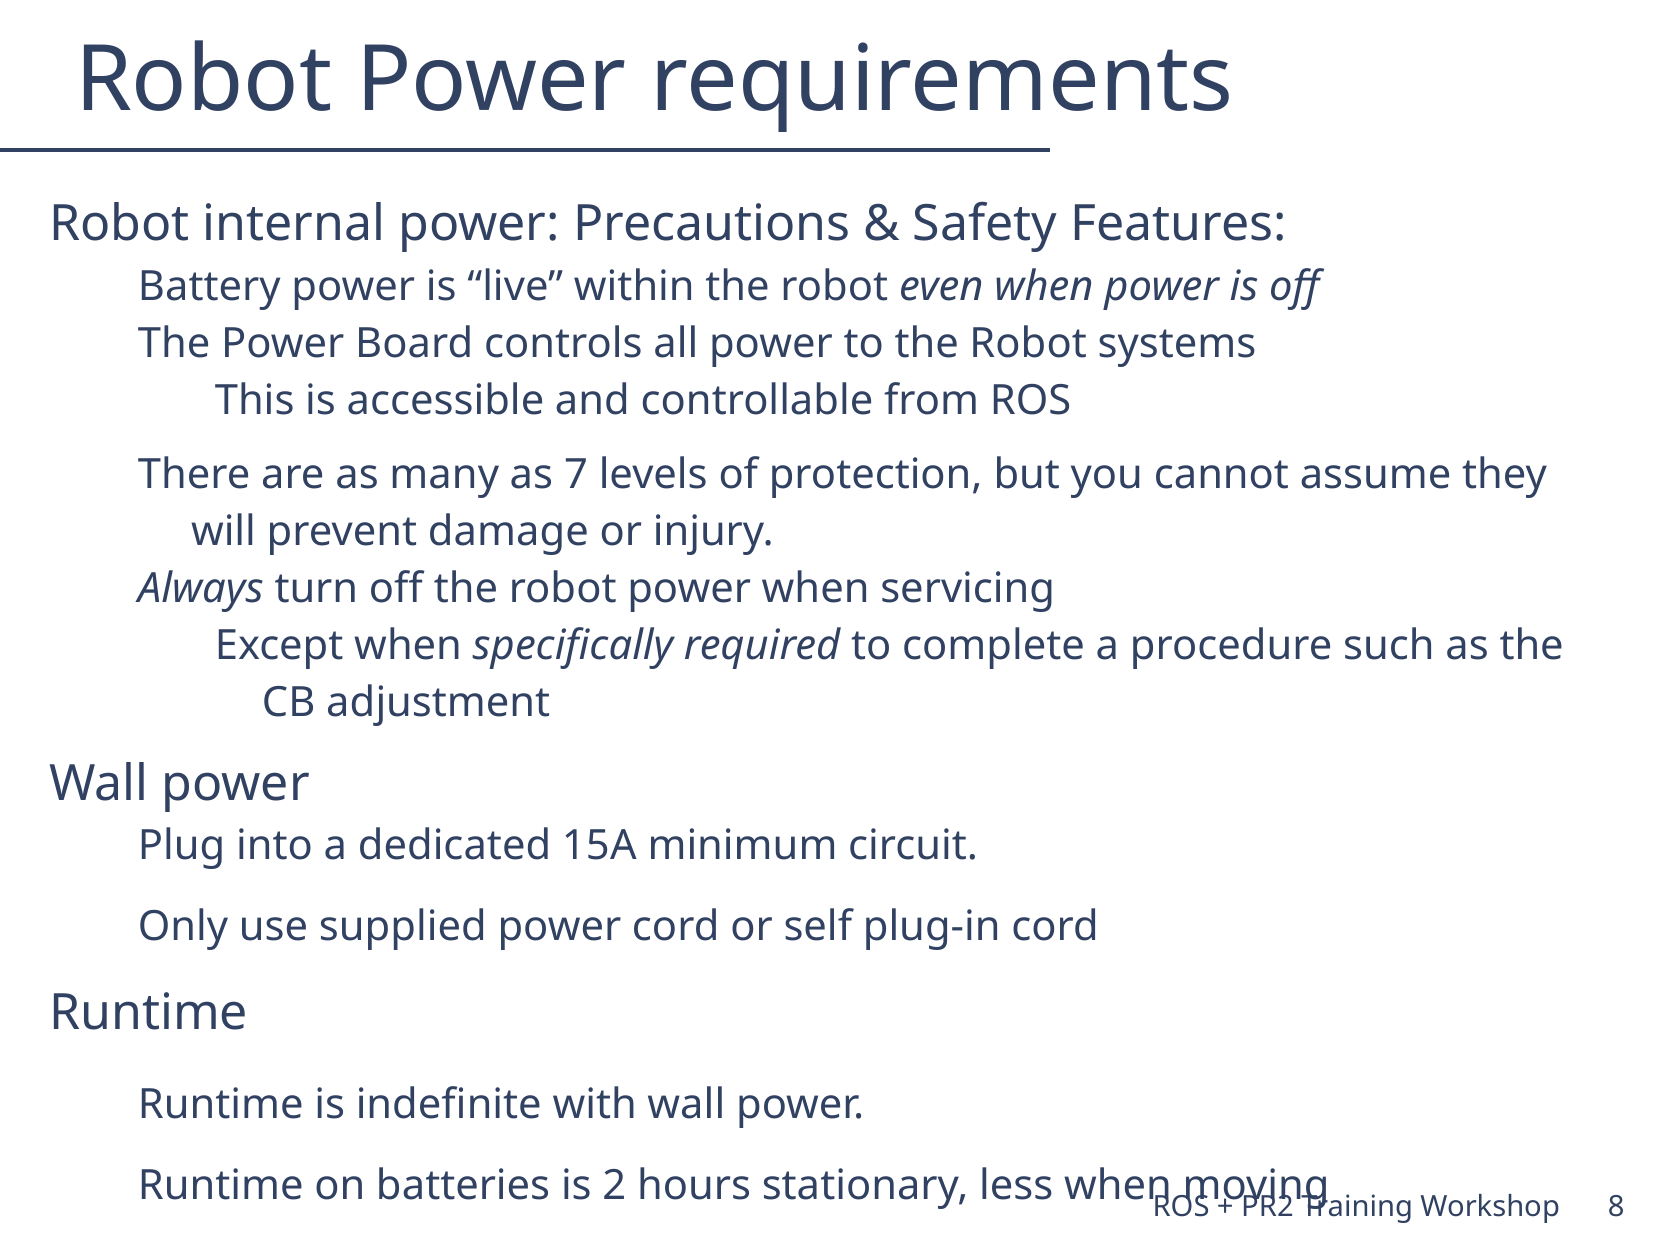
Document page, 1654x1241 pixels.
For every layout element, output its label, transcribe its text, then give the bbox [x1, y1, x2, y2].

title Robot Power requirements [75, 0, 1564, 151]
list Robot internal power: Precautions & Safety Features: Battery power is “live” within the robot even when power is off The Power Board controls all power to the Robot systems This is accessible and controllable from ROS There are as many as 7 levels of protection, but you cannot assume they will prevent damage or injury. Always turn off the robot power when servicing Except when specifically required to complete a procedure such as the CB adjustment Wall power Plug into a dedicated 15A minimum circuit. Only use supplied power cord or self plug-in cord Runtime Runtime is indefinite with wall power. Runtime on batteries is 2 hours stationary, less when moving [49, 187, 1613, 1121]
